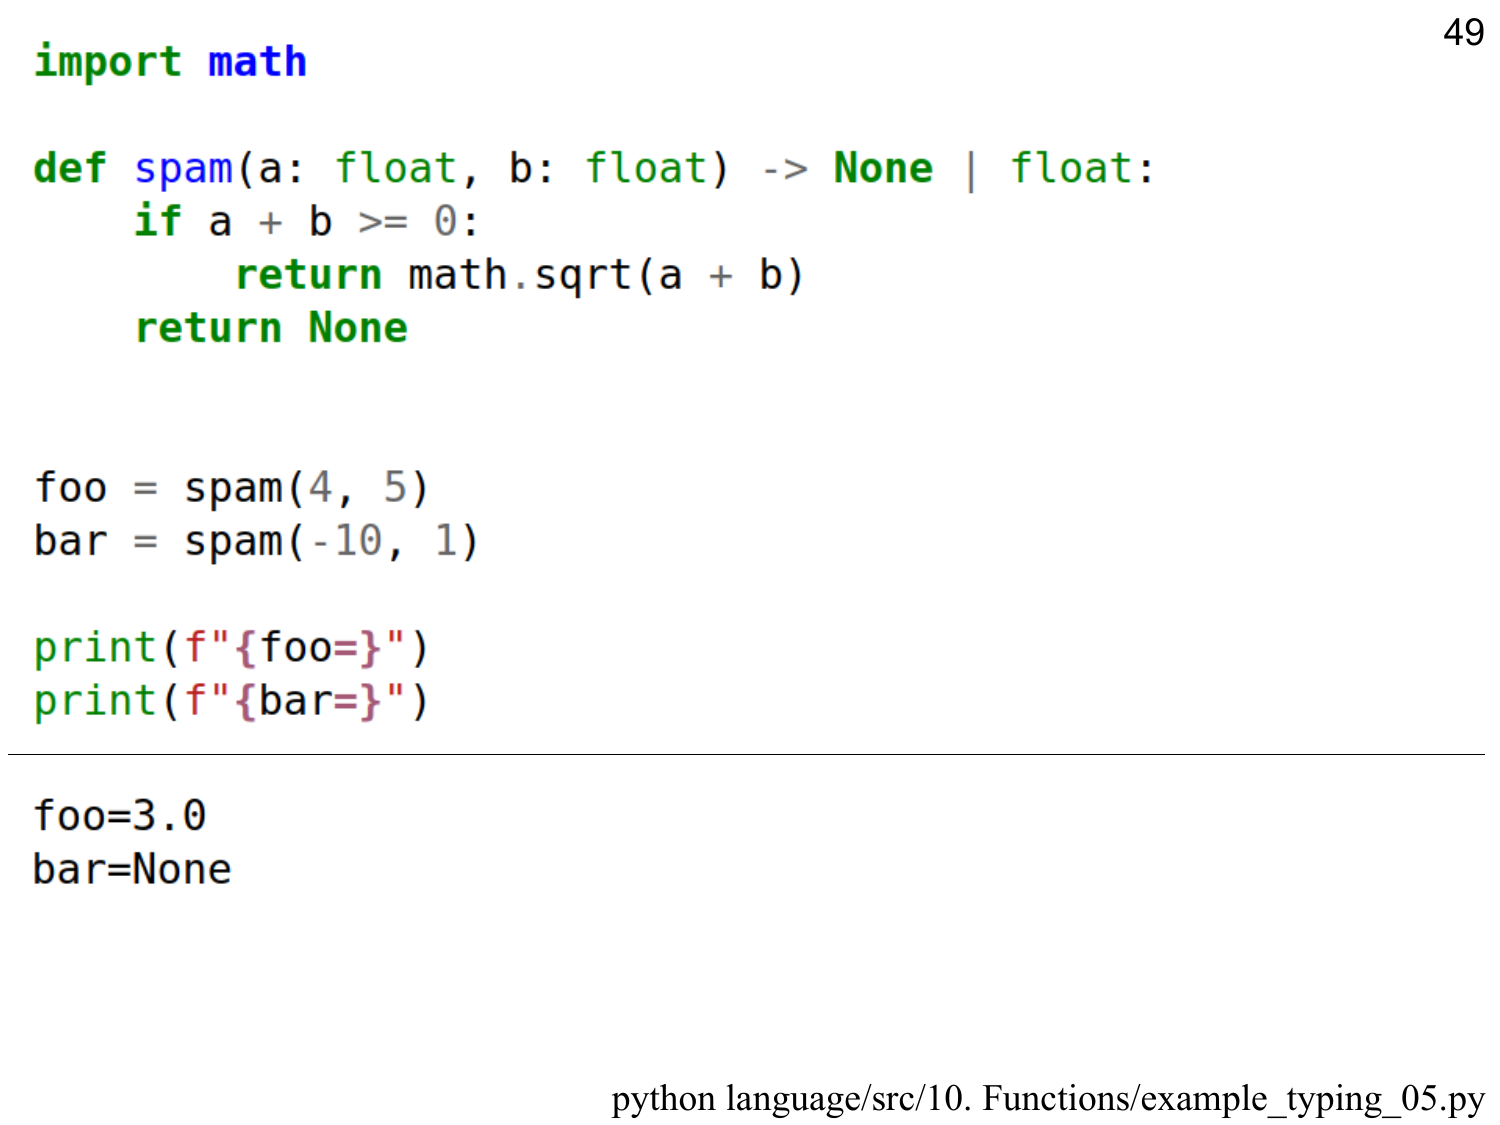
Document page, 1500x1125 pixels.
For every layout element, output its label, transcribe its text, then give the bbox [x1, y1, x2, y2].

picture [24, 788, 244, 898]
picture [21, 26, 1164, 740]
text_box python language/src/10. Functions/example_typing_05.py [611, 1065, 1500, 1125]
